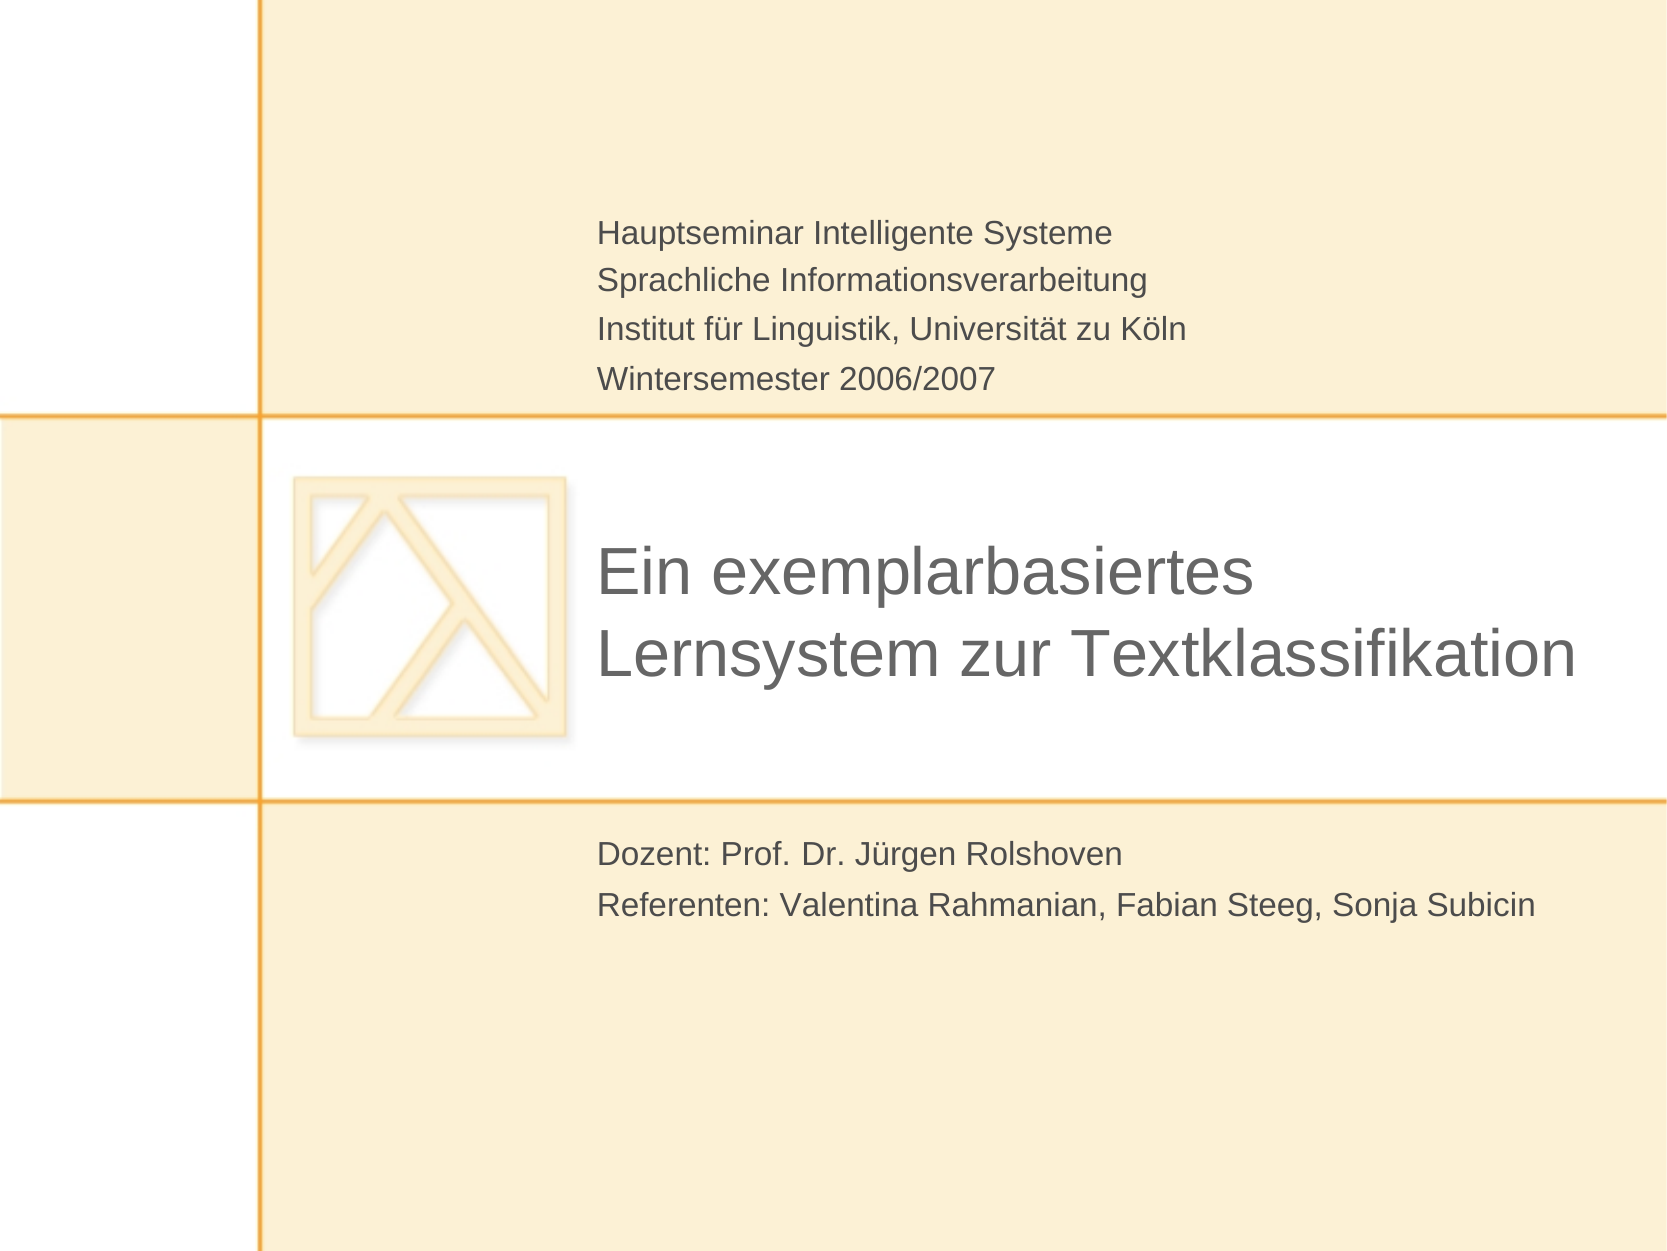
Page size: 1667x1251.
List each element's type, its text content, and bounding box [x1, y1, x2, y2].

title Ein exemplarbasiertes Lernsystem zur Textklassifikation [590, 401, 1625, 697]
list Dozent: Prof. Dr. Jürgen Rolshoven Referenten: Valentina Rahmanian, Fabian Steeg, Sonja Subicin [590, 826, 1603, 968]
picture [0, 0, 1667, 1251]
list Hauptseminar Intelligente Systeme Sprachliche Informationsverarbeitung Institut für Linguistik, Universität zu Köln Wintersemester 2006/2007 [590, 206, 1603, 450]
